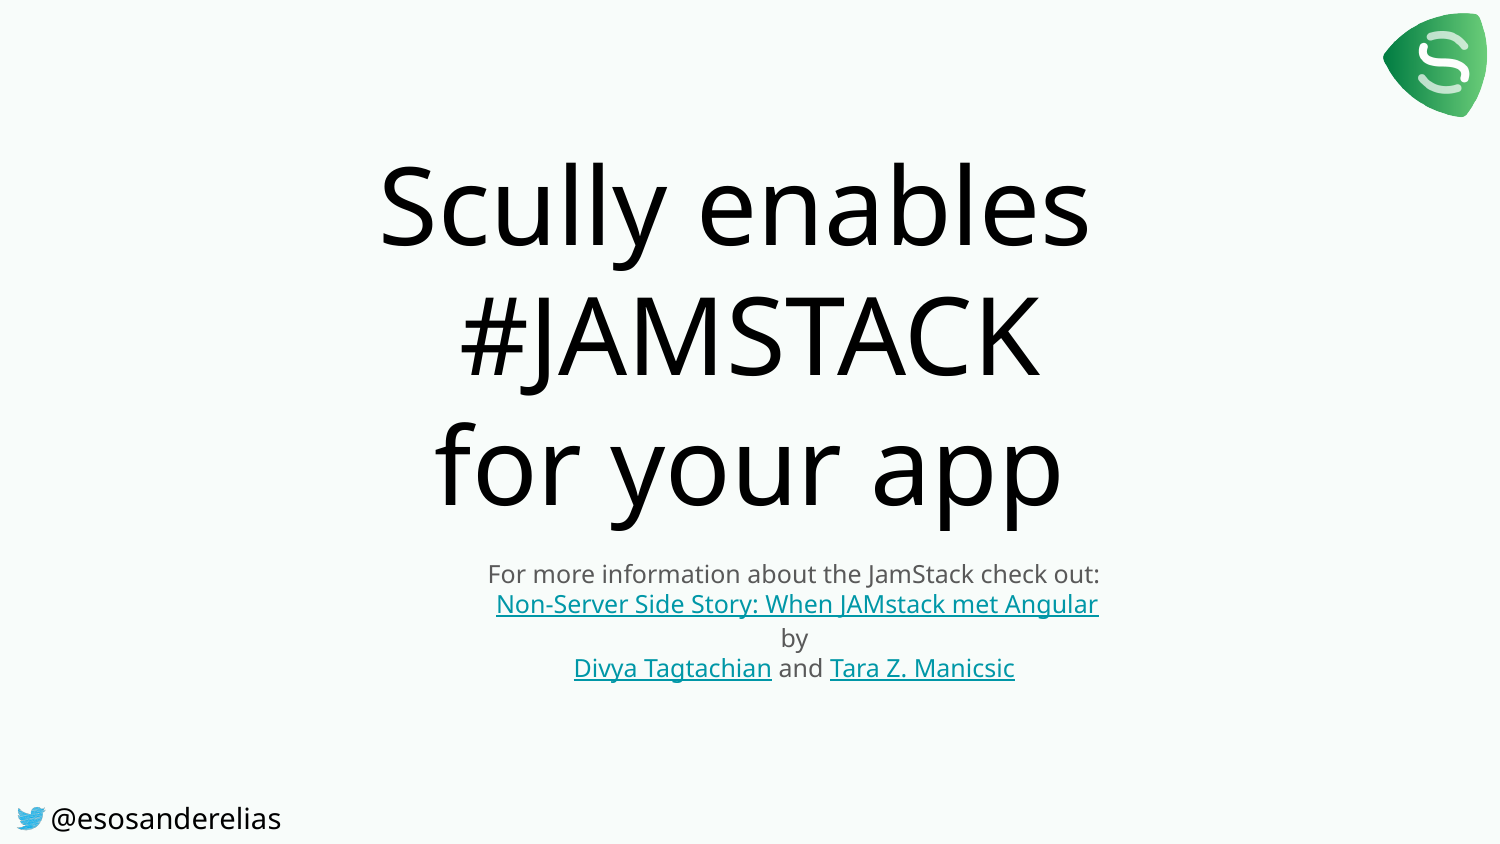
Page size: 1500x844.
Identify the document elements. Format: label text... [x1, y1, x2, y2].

picture [2, 790, 60, 844]
subtitle For more information about the JamStack check out: Non-Server Side Story: When JAMstack met Angular by Divya Tagtachian and Tara Z. Manicsic [95, 543, 1494, 745]
title Scully enables #JAMSTACK for your app [51, 122, 1449, 621]
picture [1376, 6, 1494, 124]
